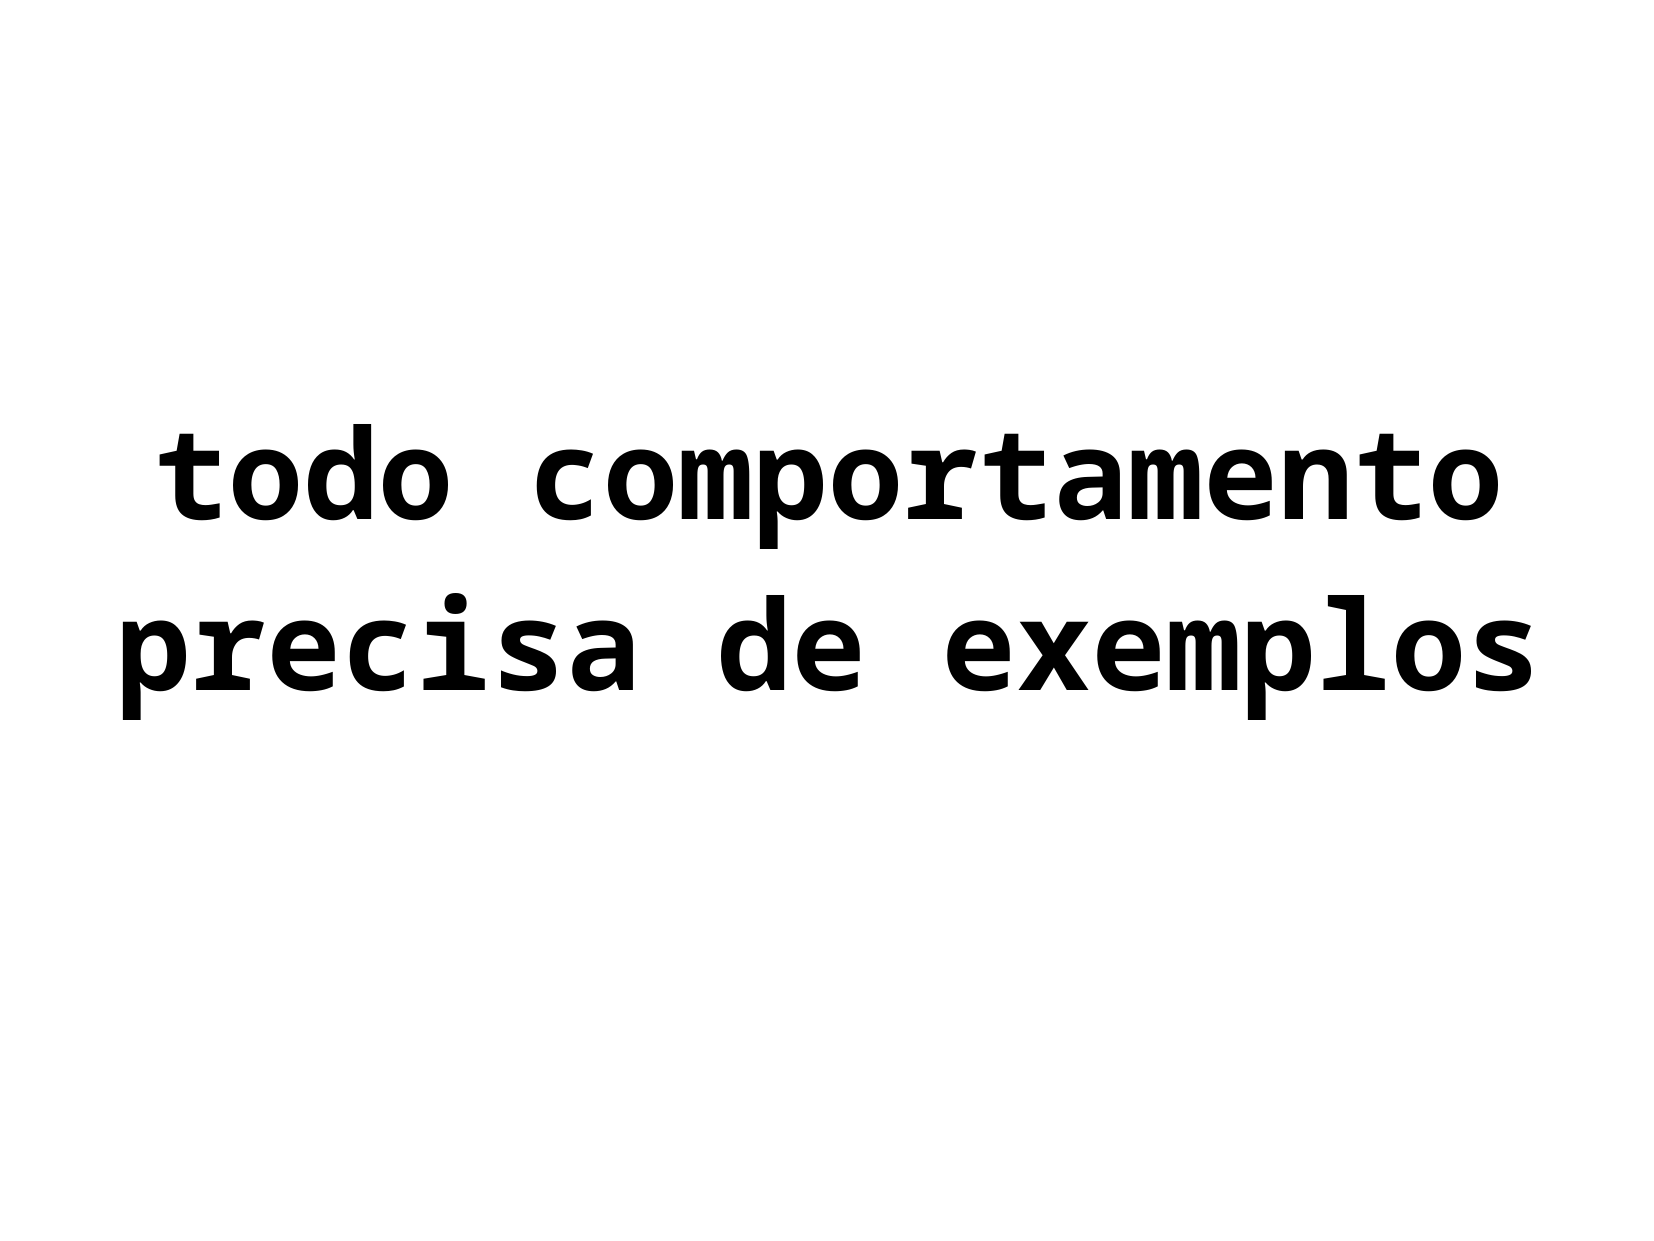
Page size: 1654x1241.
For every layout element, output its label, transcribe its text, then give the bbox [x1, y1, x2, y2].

text_box todo comportamento precisa de exemplos [78, 378, 1579, 690]
